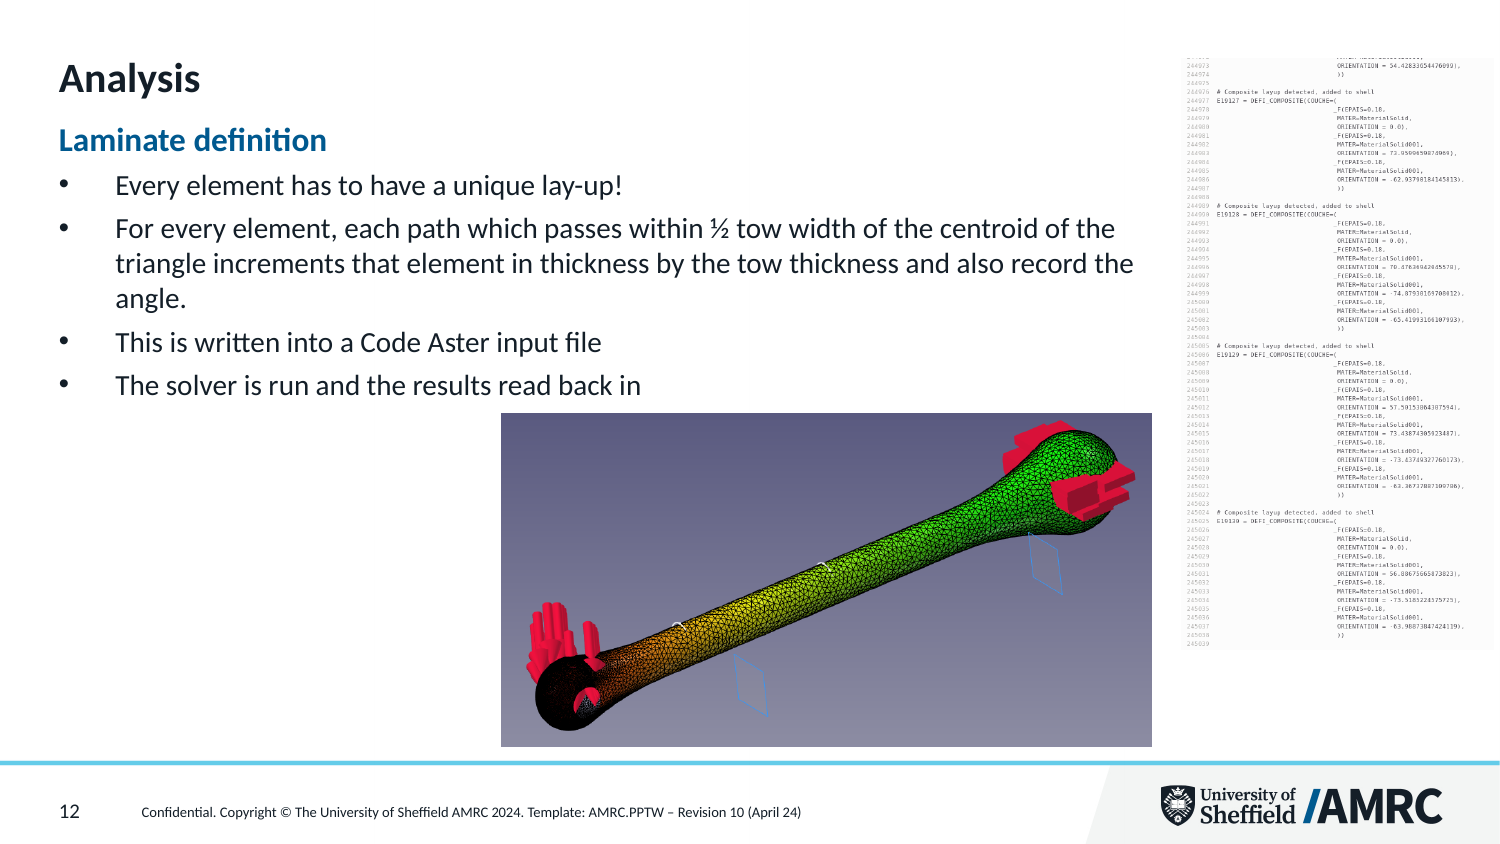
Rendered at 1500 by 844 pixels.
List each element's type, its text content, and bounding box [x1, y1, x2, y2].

title Analysis [59, 50, 1029, 101]
picture [0, 0, 1500, 844]
list Laminate definition Every element has to have a unique lay-up! For every element, each path which passes within ½ tow width of the centroid of the triangle increments that element in thickness by the tow thickness and also record the angle. This is written into a Code Aster input file The solver is run and the results read back in [59, 118, 1152, 717]
